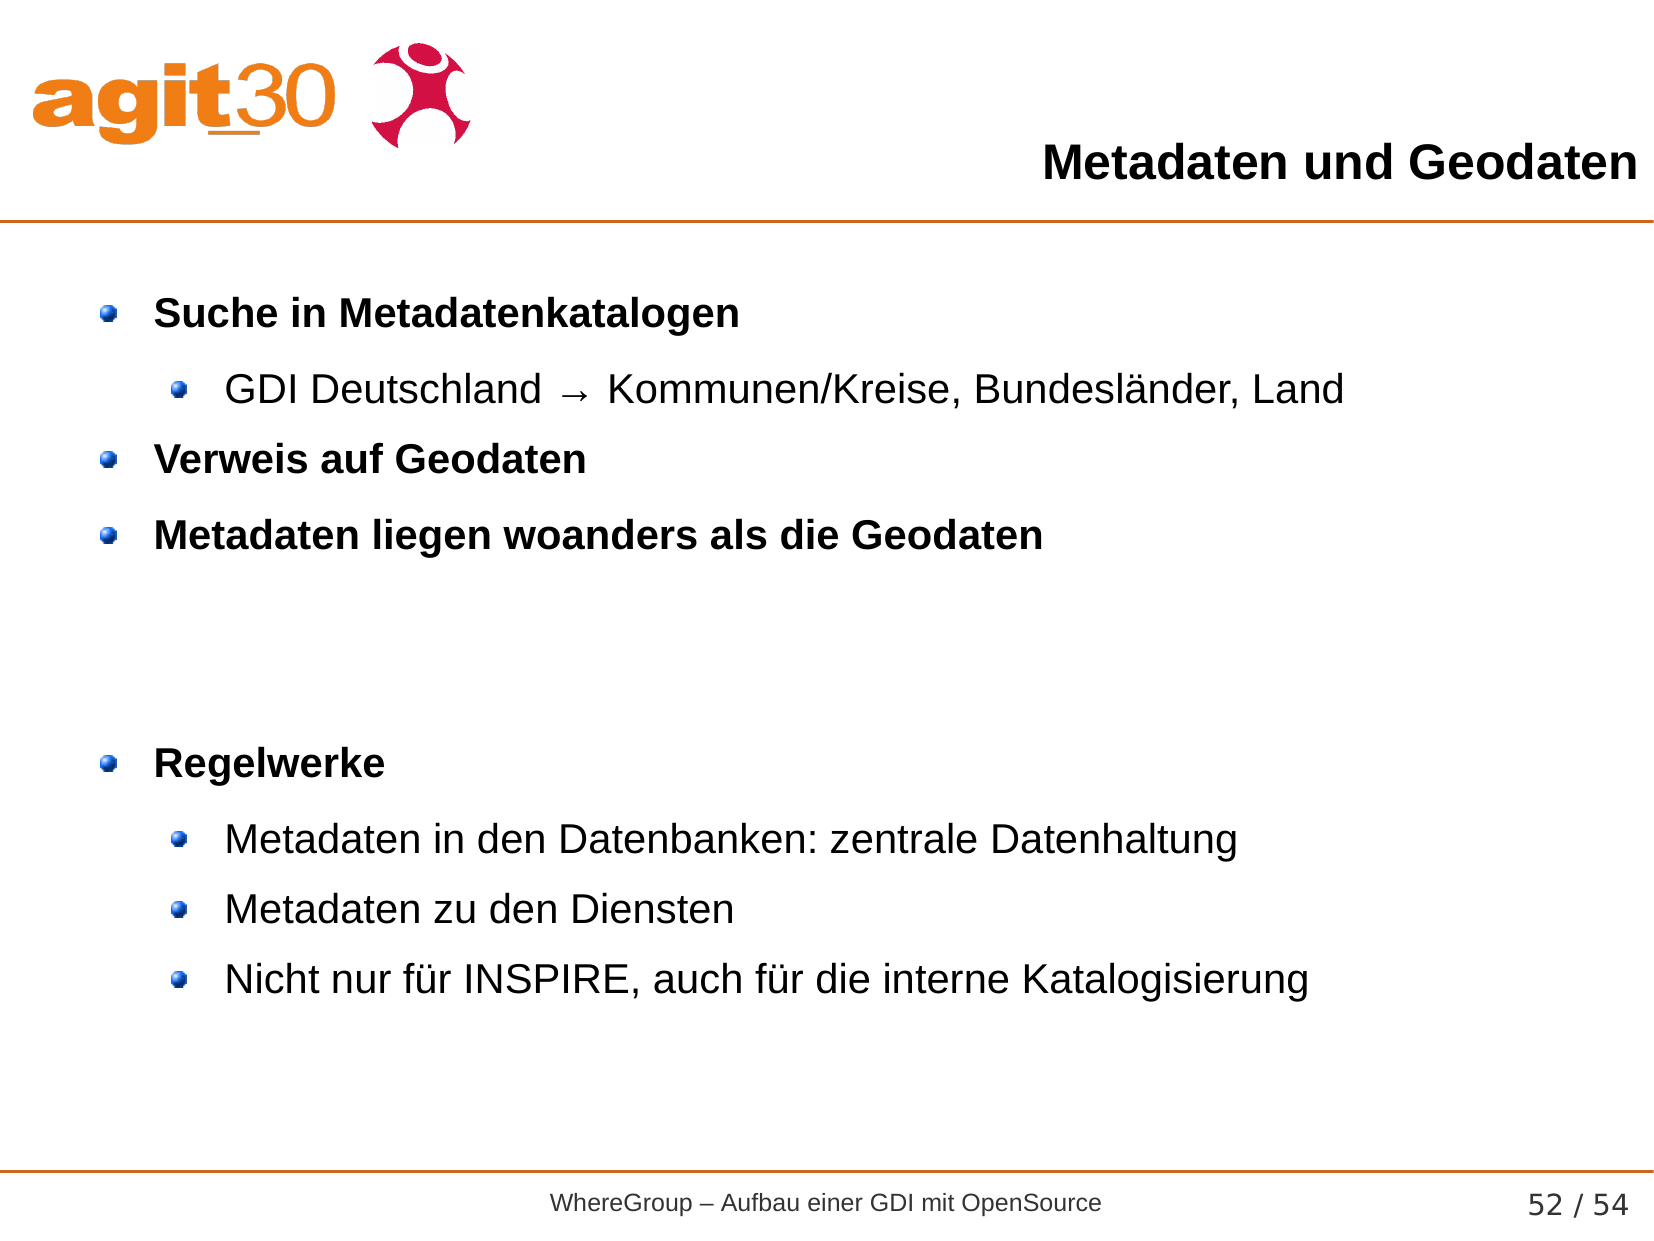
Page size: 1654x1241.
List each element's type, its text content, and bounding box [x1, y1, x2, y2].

title Metadaten und Geodaten [265, 118, 1654, 207]
list Suche in Metadatenkatalogen GDI Deutschland → Kommunen/Kreise, Bundesländer, Land Verweis auf Geodaten Metadaten liegen woanders als die Geodaten Regelwerke Metadaten in den Datenbanken: zentrale Datenhaltung Metadaten zu den Diensten Nicht nur für INSPIRE, auch für die interne Katalogisierung [82, 290, 1571, 1109]
picture [29, 58, 340, 148]
